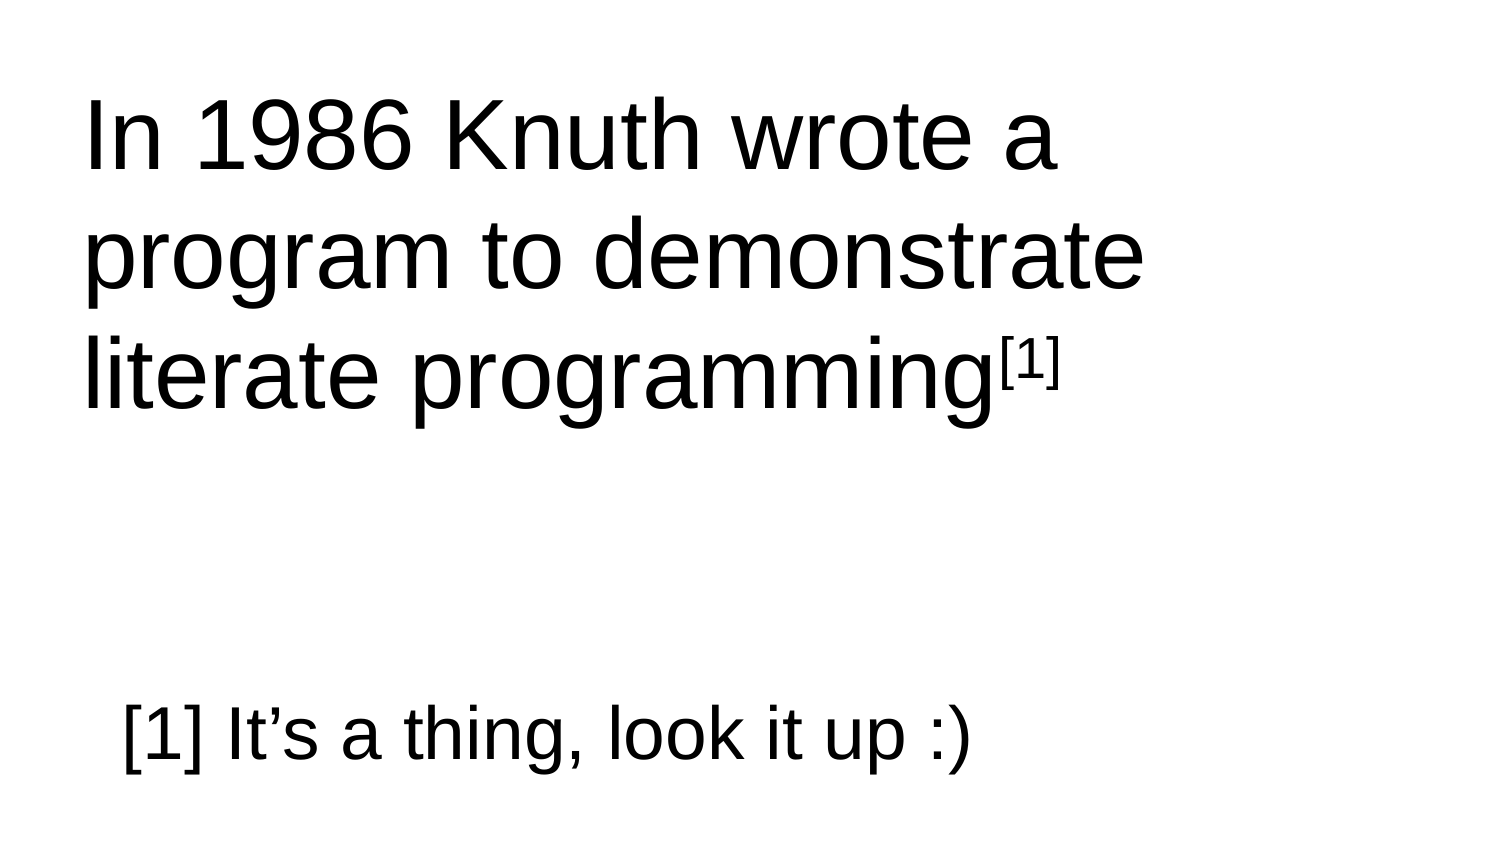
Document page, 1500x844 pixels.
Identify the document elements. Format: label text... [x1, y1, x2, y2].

text_box [1] It’s a thing, look it up :) [106, 669, 1433, 813]
title In 1986 Knuth wrote a program to demonstrate literate programming[1] [67, 54, 1433, 514]
